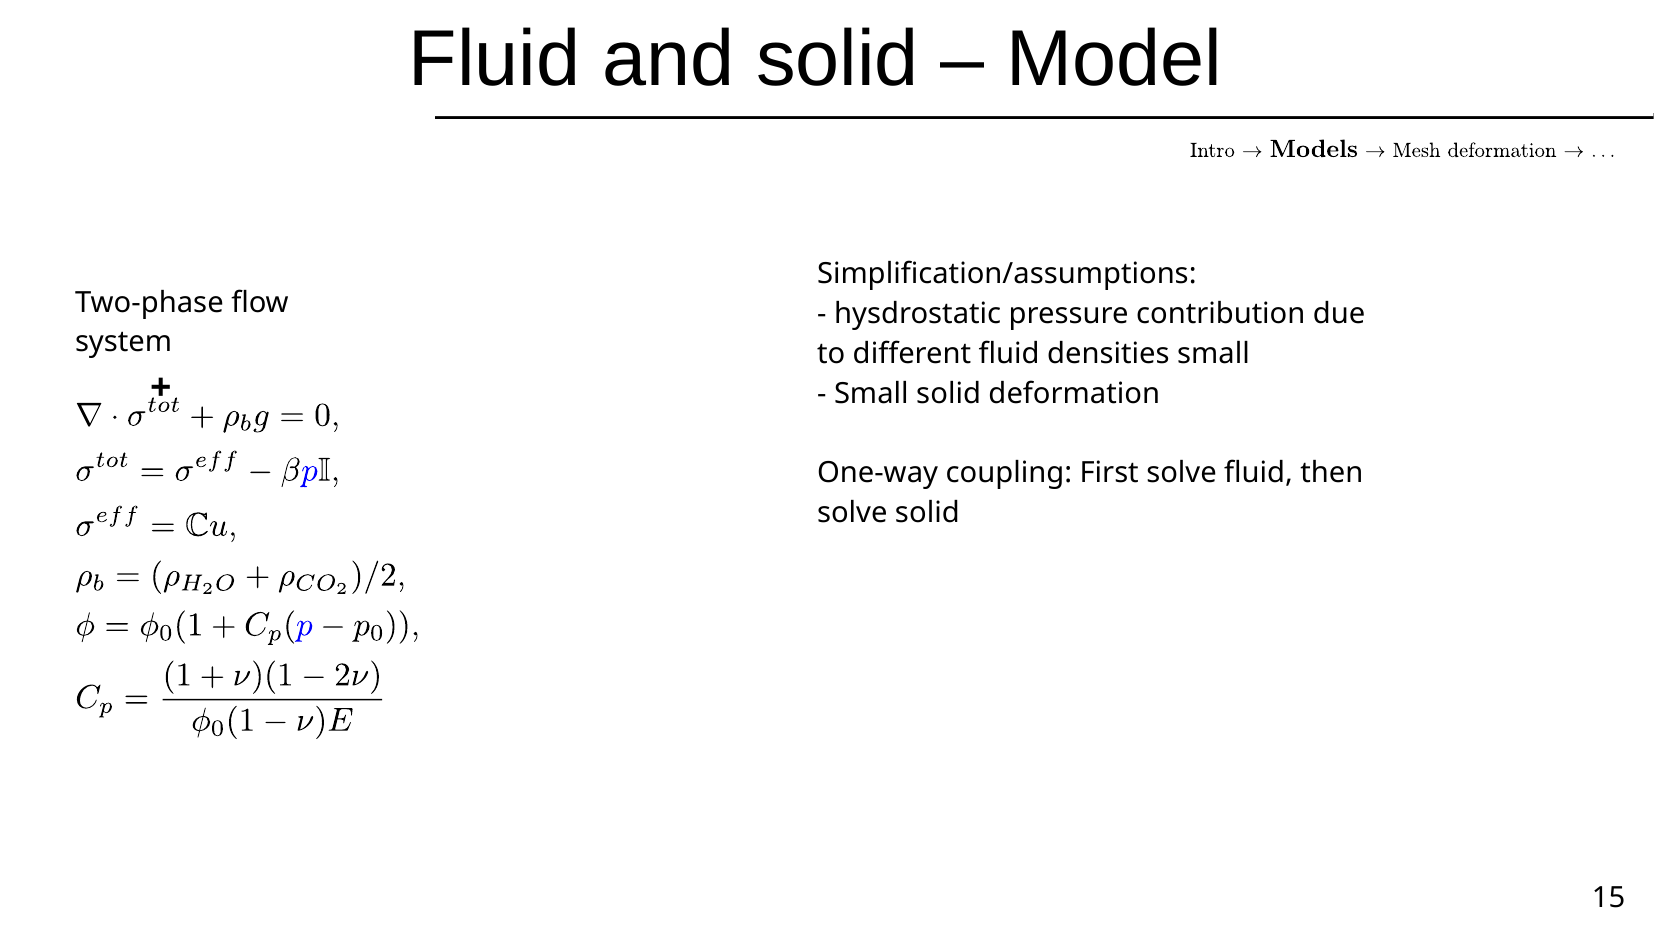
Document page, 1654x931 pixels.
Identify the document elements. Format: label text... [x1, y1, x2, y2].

title Fluid and solid – Model [0, 0, 1654, 117]
text_box Two-phase flow system + [60, 273, 399, 377]
picture [1190, 139, 1614, 158]
picture [76, 397, 418, 740]
text_box Simplification/assumptions: - hysdrostatic pressure contribution due to different fluid densities small - Small solid deformation One-way coupling: First solve fluid, then solve solid [802, 245, 1408, 567]
